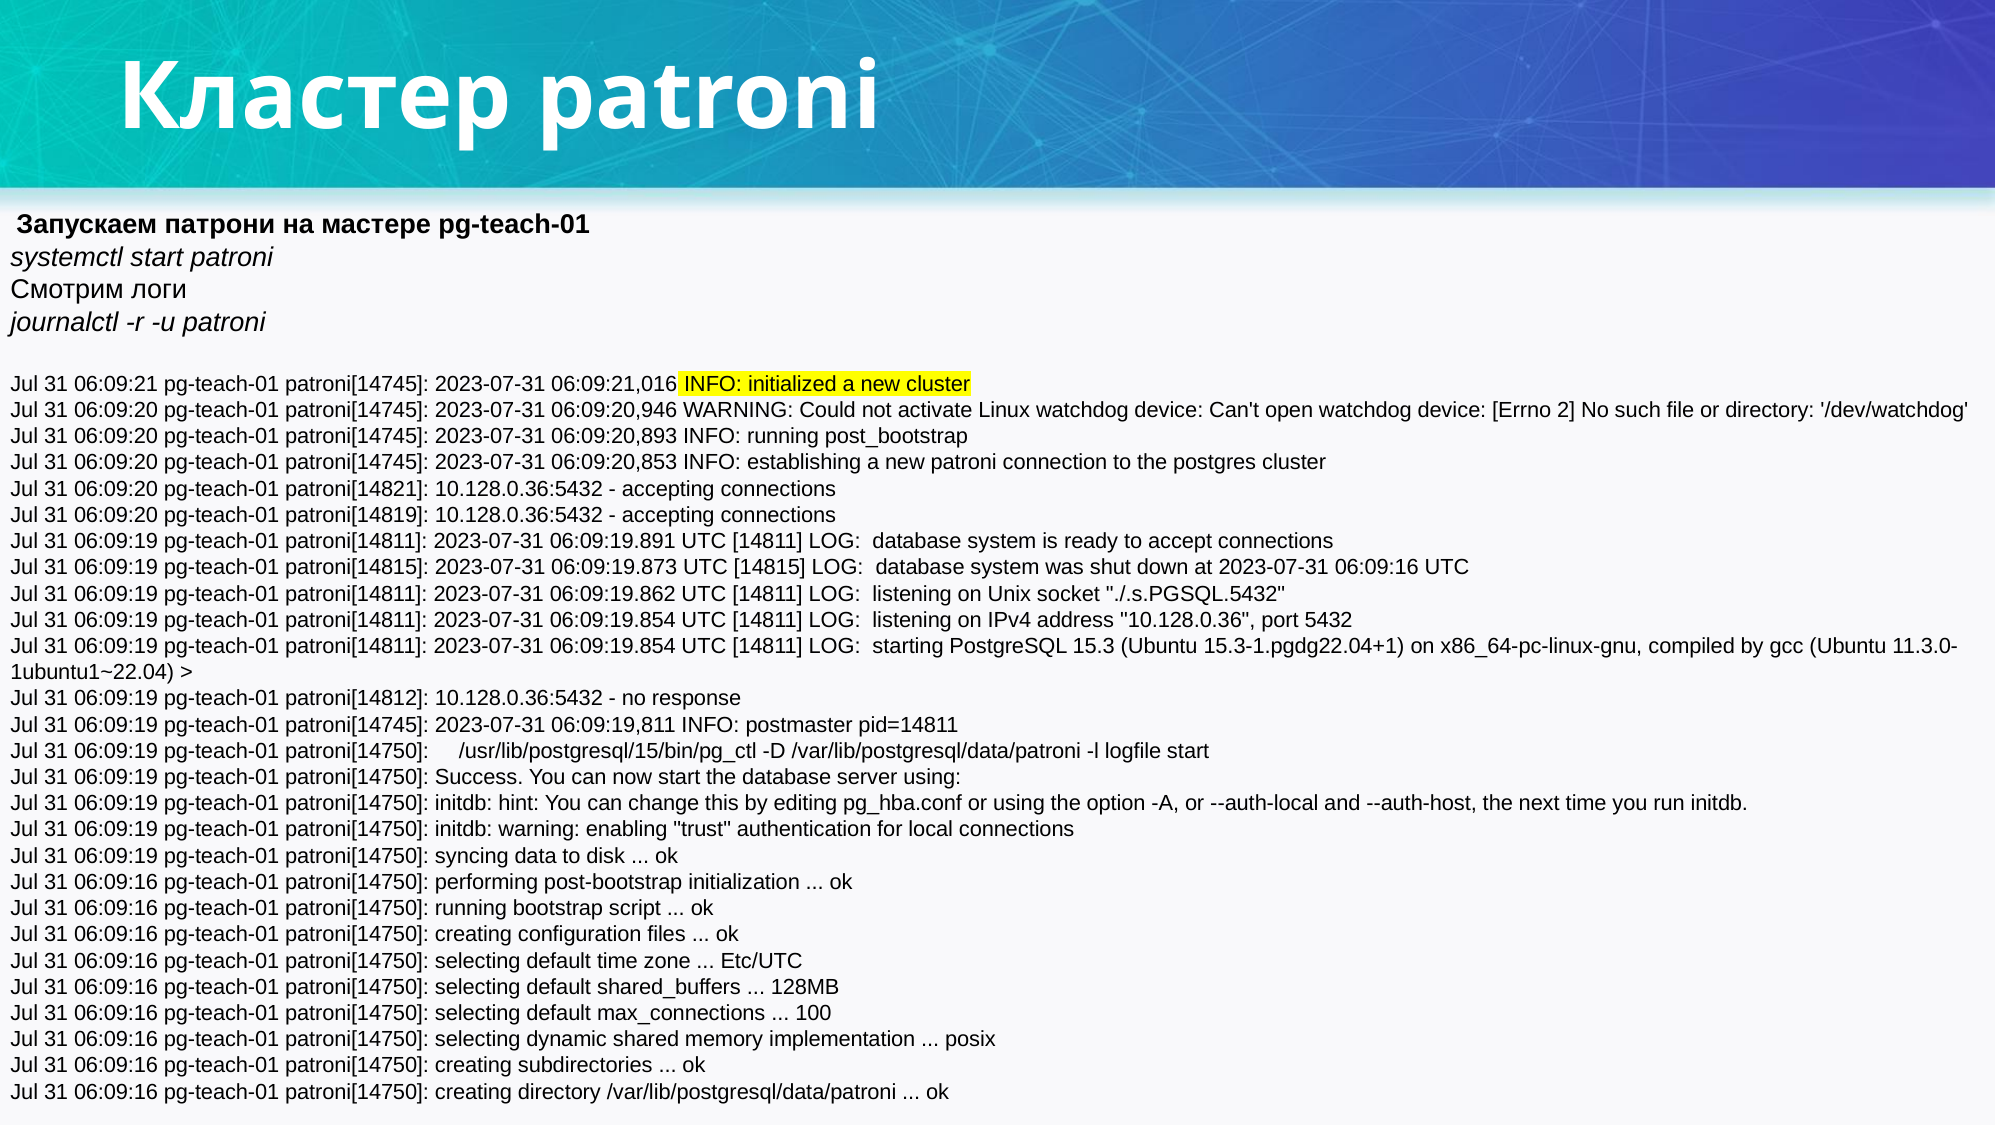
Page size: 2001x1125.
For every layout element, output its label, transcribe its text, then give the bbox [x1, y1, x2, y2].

picture [0, 0, 1995, 191]
text_box Запускаем патрони на мастере pg-teach-01 systemctl start patroni Смотрим логи journalctl -r -u patroni Jul 31 06:09:21 pg-teach-01 patroni[14745]: 2023-07-31 06:09:21,016 INFO: initialized a new cluster Jul 31 06:09:20 pg-teach-01 patroni[14745]: 2023-07-31 06:09:20,946 WARNING: Could not activate Linux watchdog device: Can't open watchdog device: [Errno 2] No such file or directory: '/dev/watchdog' Jul 31 06:09:20 pg-teach-01 patroni[14745]: 2023-07-31 06:09:20,893 INFO: running post_bootstrap Jul 31 06:09:20 pg-teach-01 patroni[14745]: 2023-07-31 06:09:20,853 INFO: establishing a new patroni connection to the postgres cluster Jul 31 06:09:20 pg-teach-01 patroni[14821]: 10.128.0.36:5432 - accepting connections Jul 31 06:09:20 pg-teach-01 patroni[14819]: 10.128.0.36:5432 - accepting connections Jul 31 06:09:19 pg-teach-01 patroni[14811]: 2023-07-31 06:09:19.891 UTC [14811] LOG: database system is ready to accept connections Jul 31 06:09:19 pg-teach-01 patroni[14815]: 2023-07-31 06:09:19.873 UTC [14815] LOG: database system was shut down at 2023-07-31 06:09:16 UTC Jul 31 06:09:19 pg-teach-01 patroni[14811]: 2023-07-31 06:09:19.862 UTC [14811] LOG: listening on Unix socket "./.s.PGSQL.5432" Jul 31 06:09:19 pg-teach-01 patroni[14811]: 2023-07-31 06:09:19.854 UTC [14811] LOG: listening on IPv4 address "10.128.0.36", port 5432 Jul 31 06:09:19 pg-teach-01 patroni[14811]: 2023-07-31 06:09:19.854 UTC [14811] LOG: starting PostgreSQL 15.3 (Ubuntu 15.3-1.pgdg22.04+1) on x86_64-pc-linux-gnu, compiled by gcc (Ubuntu 11.3.0-1ubuntu1~22.04) > Jul 31 06:09:19 pg-teach-01 patroni[14812]: 10.128.0.36:5432 - no response Jul 31 06:09:19 pg-teach-01 patroni[14745]: 2023-07-31 06:09:19,811 INFO: postmaster pid=14811 Jul 31 06:09:19 pg-teach-01 patroni[14750]: /usr/lib/postgresql/15/bin/pg_ctl -D /var/lib/postgresql/data/patroni -l logfile start Jul 31 06:09:19 pg-teach-01 patroni[14750]: Success. You can now start the database server using: Jul 31 06:09:19 pg-teach-01 patroni[14750]: initdb: hint: You can change this by editing pg_hba.conf or using the option -A, or --auth-local and --auth-host, the next time you run initdb. Jul 31 06:09:19 pg-teach-01 patroni[14750]: initdb: warning: enabling "trust" authentication for local connections Jul 31 06:09:19 pg-teach-01 patroni[14750]: syncing data to disk ... ok Jul 31 06:09:16 pg-teach-01 patroni[14750]: performing post-bootstrap initialization ... ok Jul 31 06:09:16 pg-teach-01 patroni[14750]: running bootstrap script ... ok Jul 31 06:09:16 pg-teach-01 patroni[14750]: creating configuration files ... ok Jul 31 06:09:16 pg-teach-01 patroni[14750]: selecting default time zone ... Etc/UTC Jul 31 06:09:16 pg-teach-01 patroni[14750]: selecting default shared_buffers ... 128MB Jul 31 06:09:16 pg-teach-01 patroni[14750]: selecting default max_connections ... 100 Jul 31 06:09:16 pg-teach-01 patroni[14750]: selecting dynamic shared memory implementation ... posix Jul 31 06:09:16 pg-teach-01 patroni[14750]: creating subdirectories ... ok Jul 31 06:09:16 pg-teach-01 patroni[14750]: creating directory /var/lib/postgresql/data/patroni ... ok [0, 191, 1996, 1125]
text_box Кластер patroni [117, 57, 1882, 139]
text_box Кластер patroni [473, 87, 493, 118]
text_box Кластер patroni [557, 87, 577, 118]
